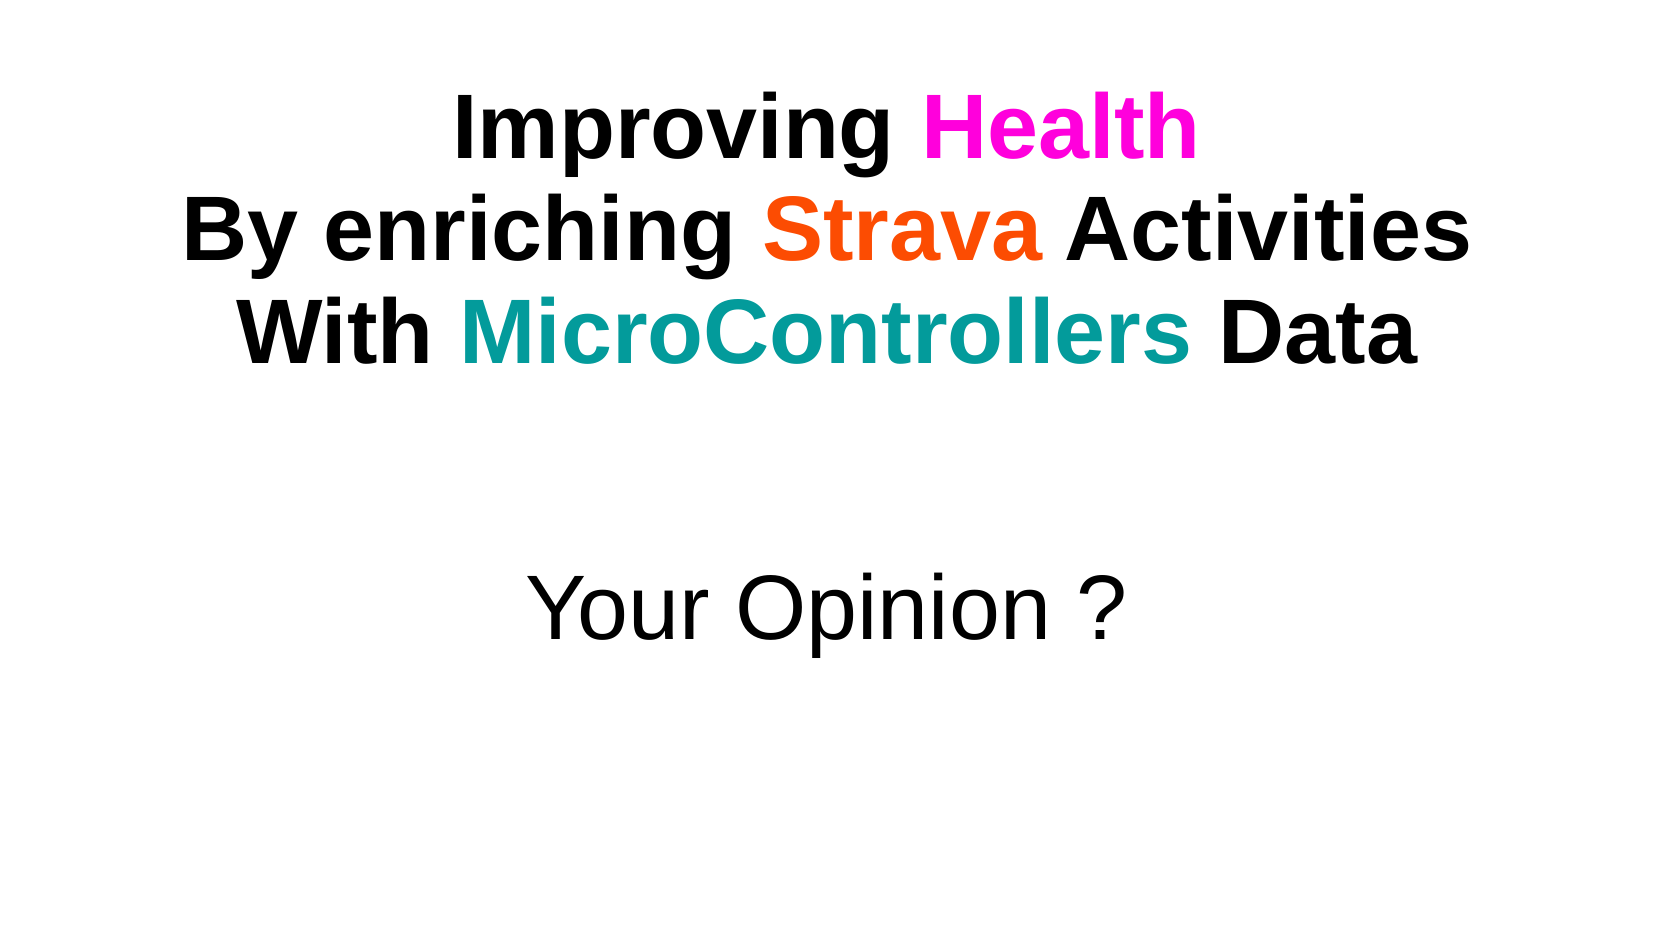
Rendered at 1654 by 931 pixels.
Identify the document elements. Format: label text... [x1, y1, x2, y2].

title [0, 195, 1654, 466]
text_box Your Opinion ? [0, 480, 1654, 736]
title Improving Health By enriching Strava Activities With MicroControllers Data [82, 75, 1571, 195]
